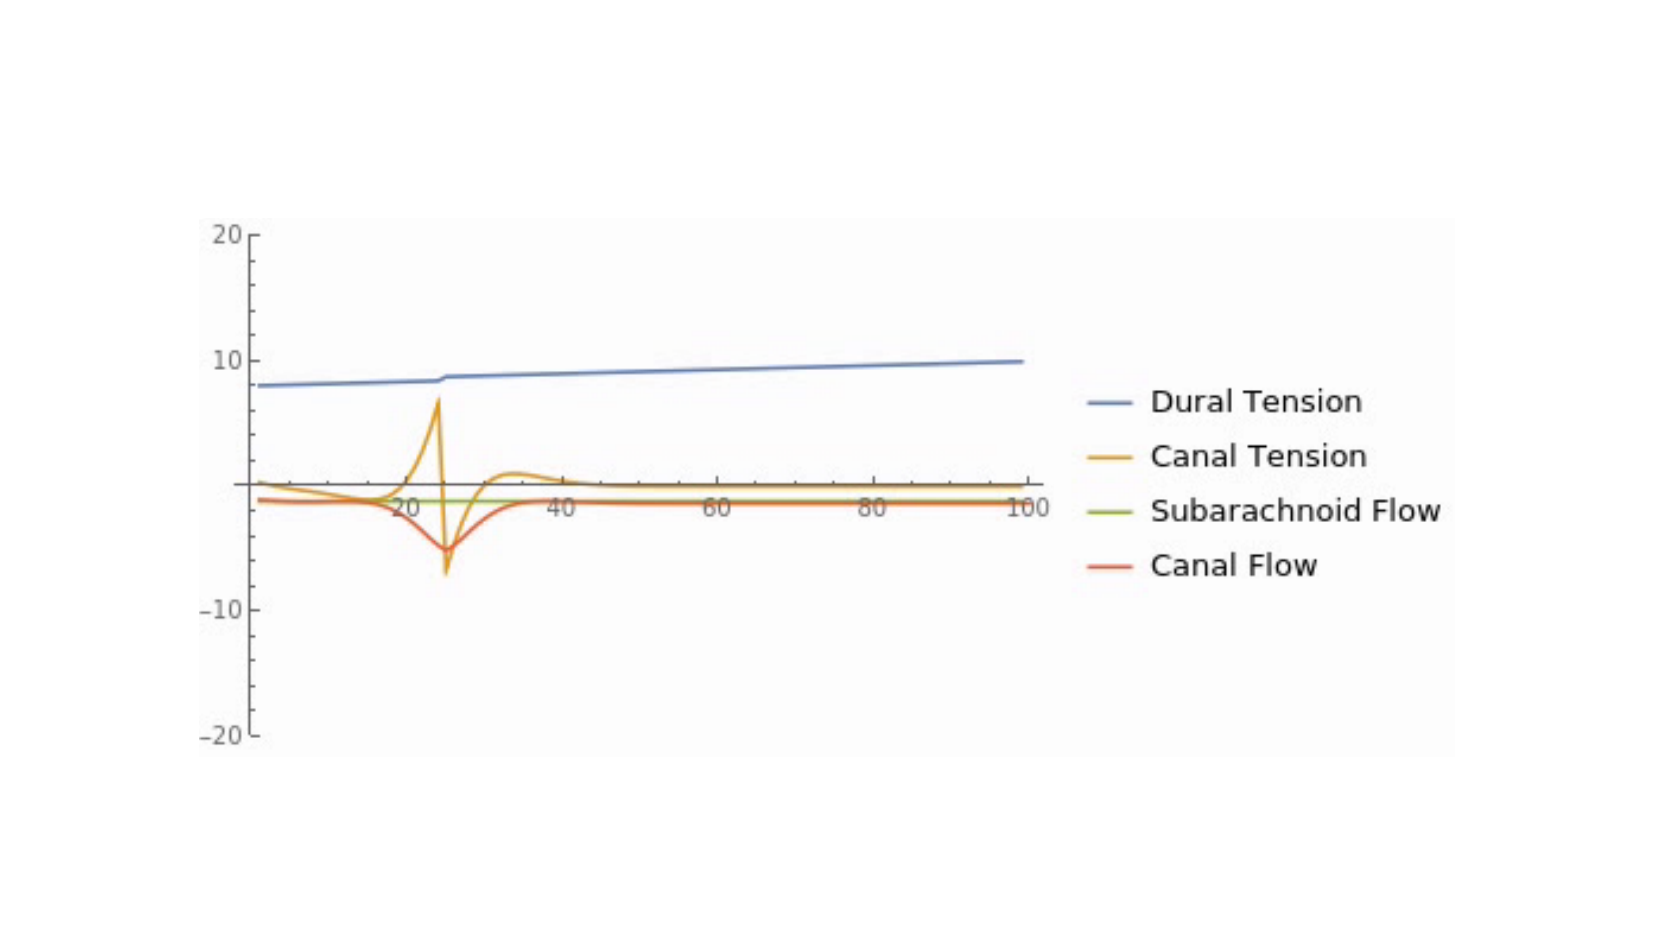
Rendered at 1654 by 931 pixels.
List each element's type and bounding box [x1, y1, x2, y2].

text_box [198, 217, 1456, 758]
